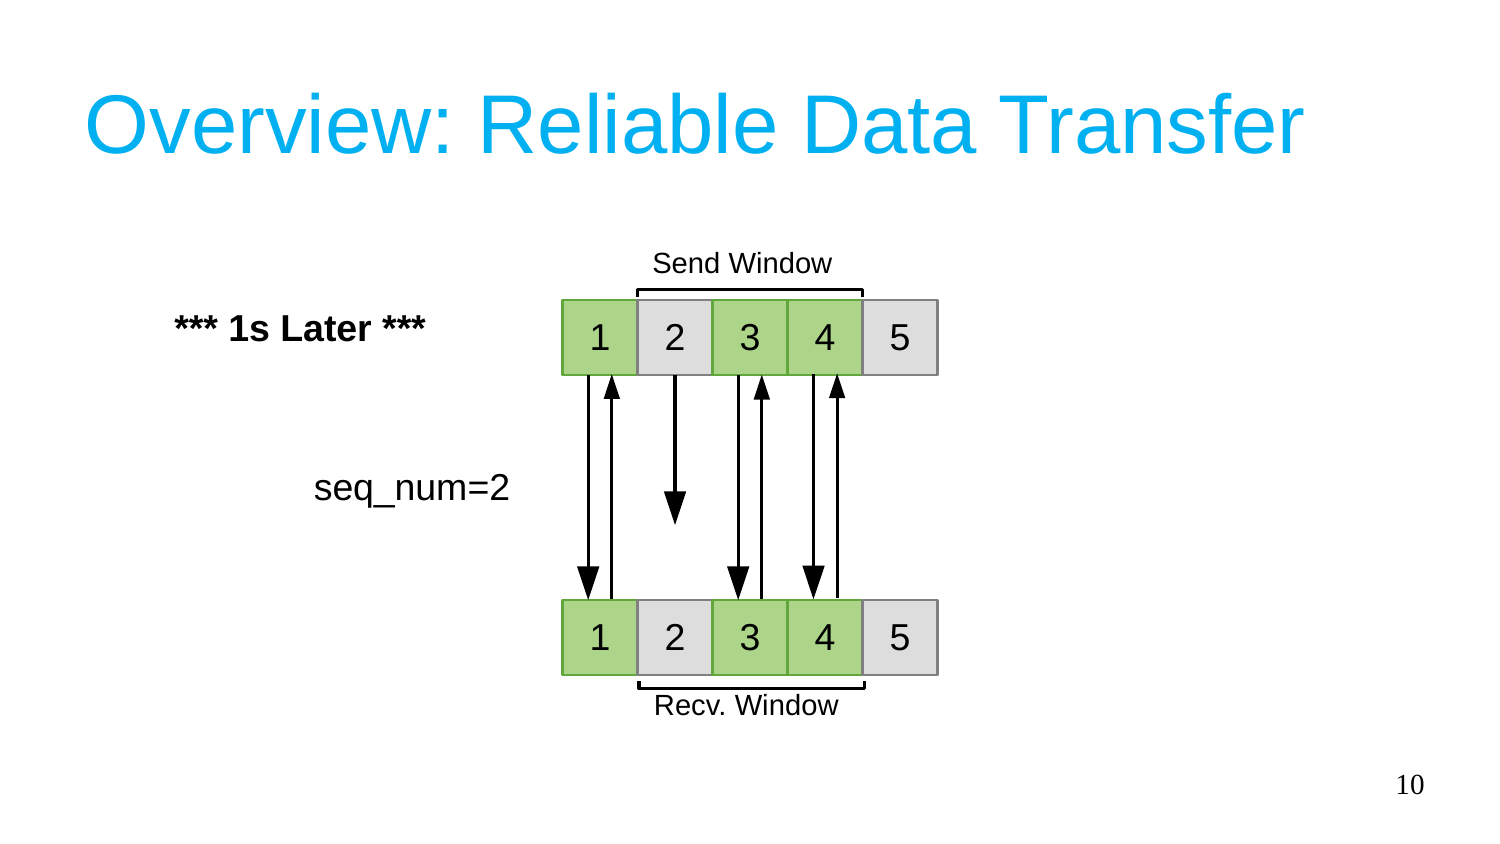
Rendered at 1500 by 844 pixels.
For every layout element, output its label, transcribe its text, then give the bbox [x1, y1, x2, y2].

text_box 3 [712, 600, 787, 676]
text_box seq_num=2 [75, 438, 526, 537]
text_box 4 [787, 300, 862, 376]
text_box 4 [787, 600, 862, 676]
title Overview: Reliable Data Transfer [69, 44, 1364, 208]
text_box 5 [862, 600, 938, 676]
text_box Send Window [637, 240, 863, 297]
text_box 2 [637, 300, 712, 376]
text_box *** 1s Later *** [75, 300, 526, 399]
text_box 1 [562, 300, 637, 376]
text_box Recv. Window [639, 681, 865, 739]
text_box 2 [637, 600, 712, 676]
text_box 1 [562, 600, 637, 676]
text_box 3 [712, 300, 787, 376]
text_box 5 [862, 300, 938, 376]
